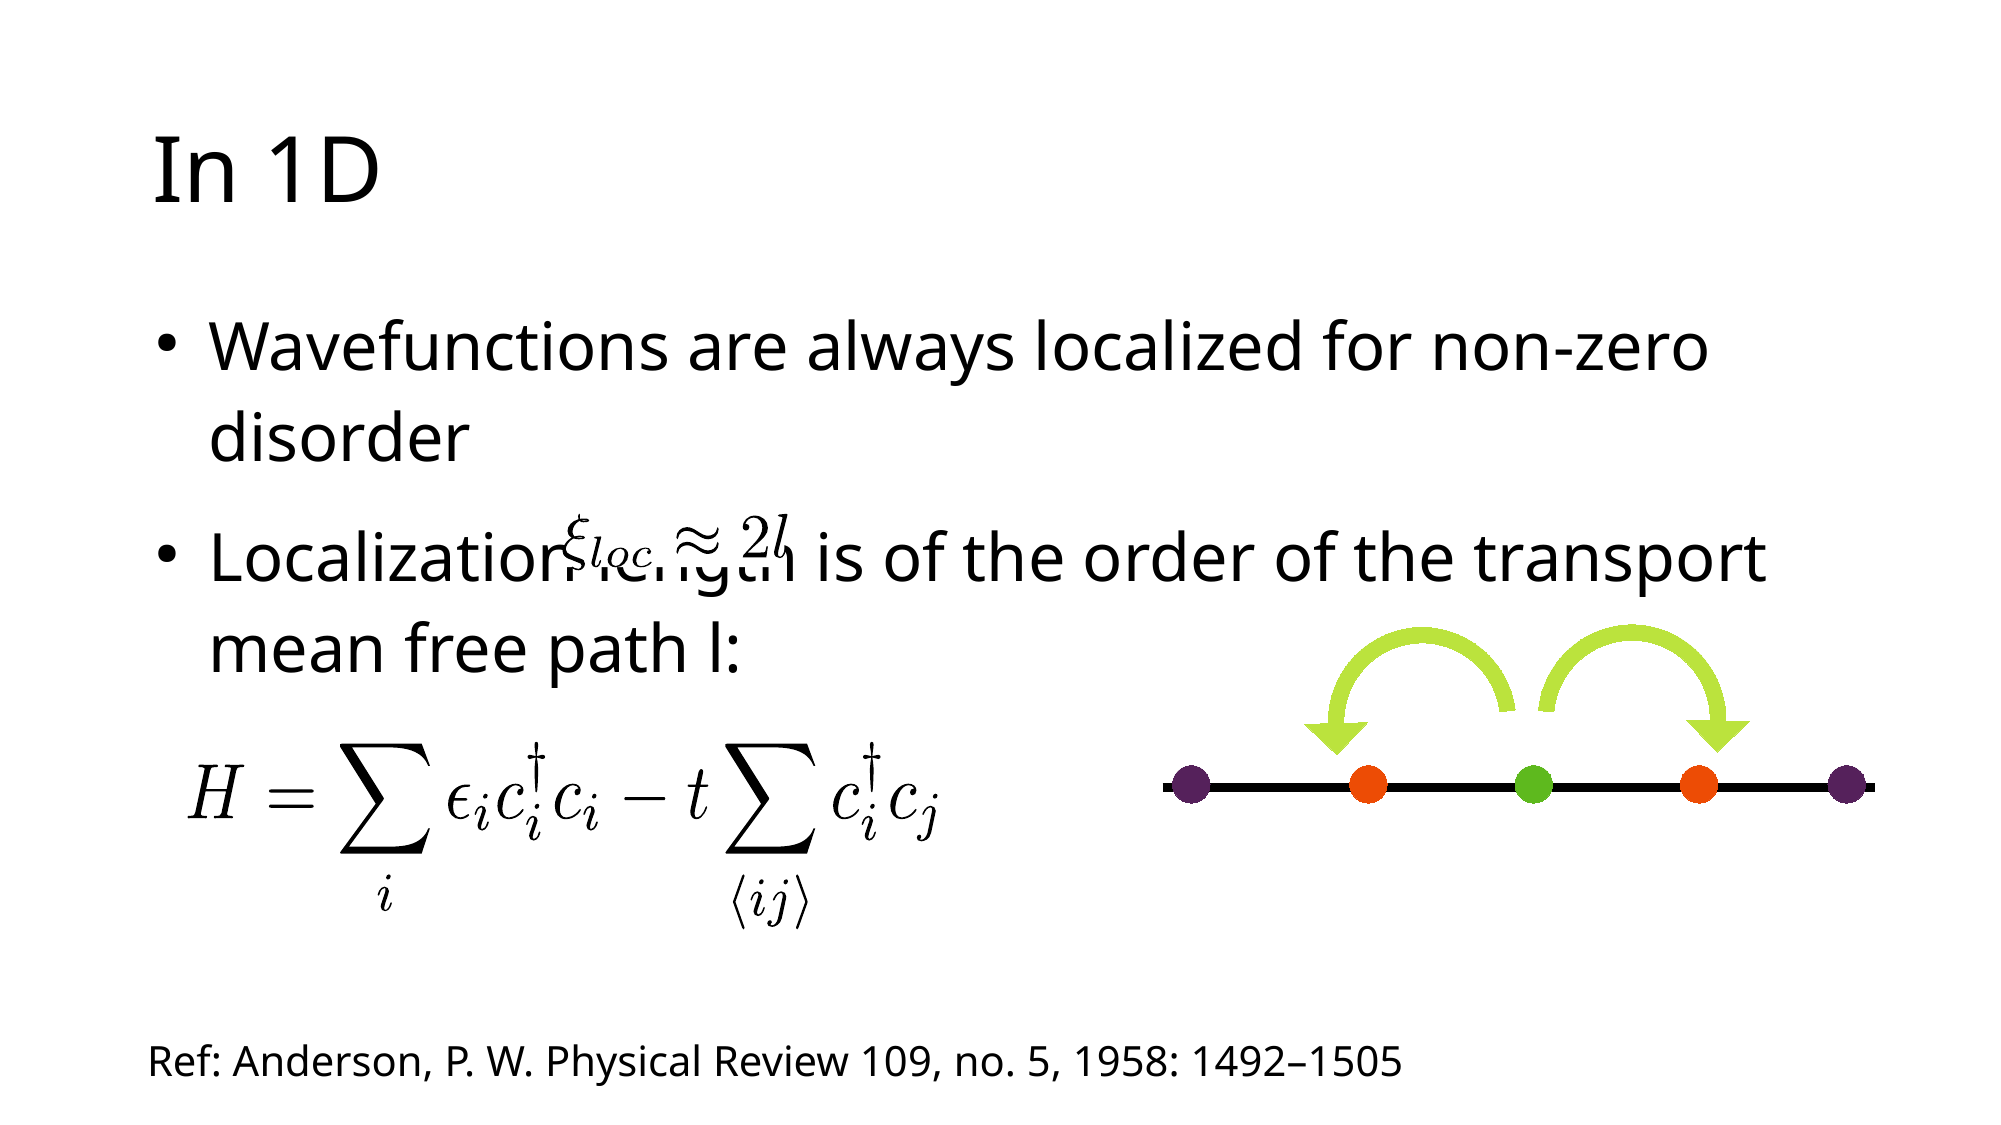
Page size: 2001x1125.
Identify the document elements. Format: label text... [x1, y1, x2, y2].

list Wavefunctions are always localized for non-zero disorder Localization length is of the order of the transport mean free path l: [137, 299, 1863, 1014]
text_box [562, 513, 788, 571]
text_box [1827, 765, 1866, 804]
text_box [1515, 765, 1553, 804]
text_box [1680, 765, 1718, 804]
text_box [1538, 624, 1750, 753]
text_box [1172, 765, 1211, 804]
text_box [1304, 627, 1516, 755]
text_box [187, 741, 938, 930]
text_box [1349, 765, 1388, 804]
title In 1D [137, 59, 1863, 278]
text_box Ref: Anderson, P. W. Physical Review 109, no. 5, 1958: 1492–1505 [132, 1024, 1970, 1125]
